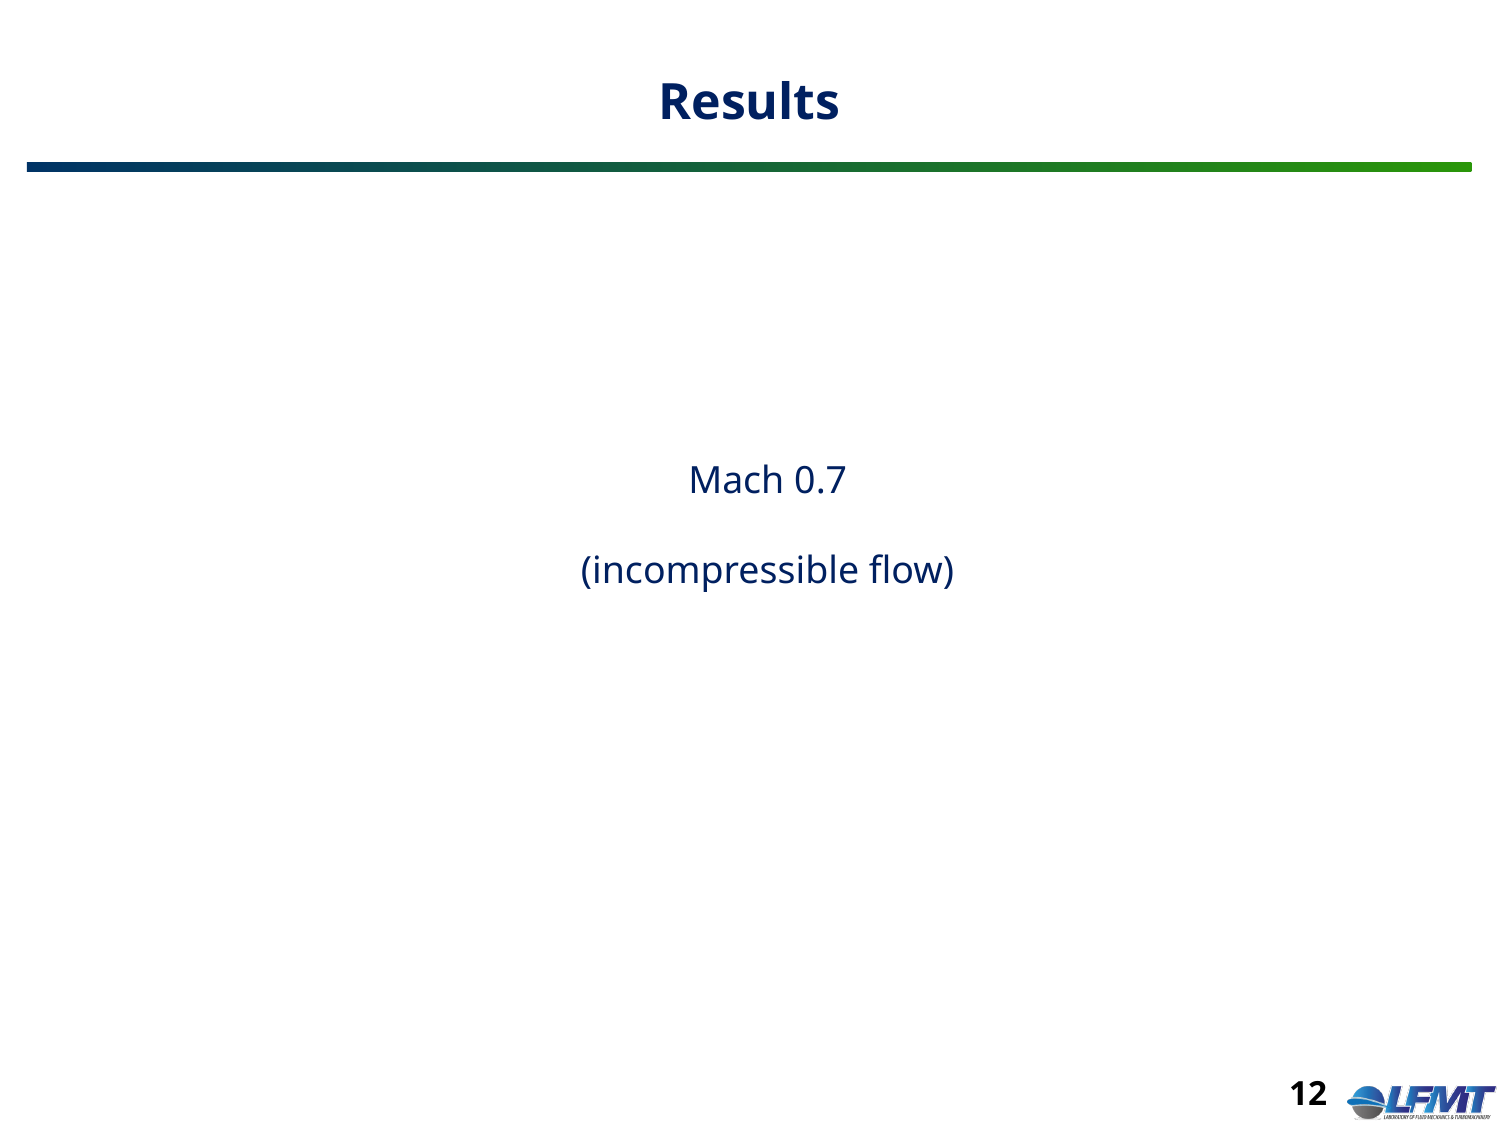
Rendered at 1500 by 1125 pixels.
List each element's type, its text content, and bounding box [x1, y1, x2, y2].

text_box Mach 0.7 (incompressible flow) [35, 448, 1465, 689]
picture [1347, 1080, 1497, 1125]
title Results [26, 41, 1474, 157]
slide_number <αριθμός> [992, 1065, 1343, 1125]
text_box [1383, 1071, 1500, 1125]
